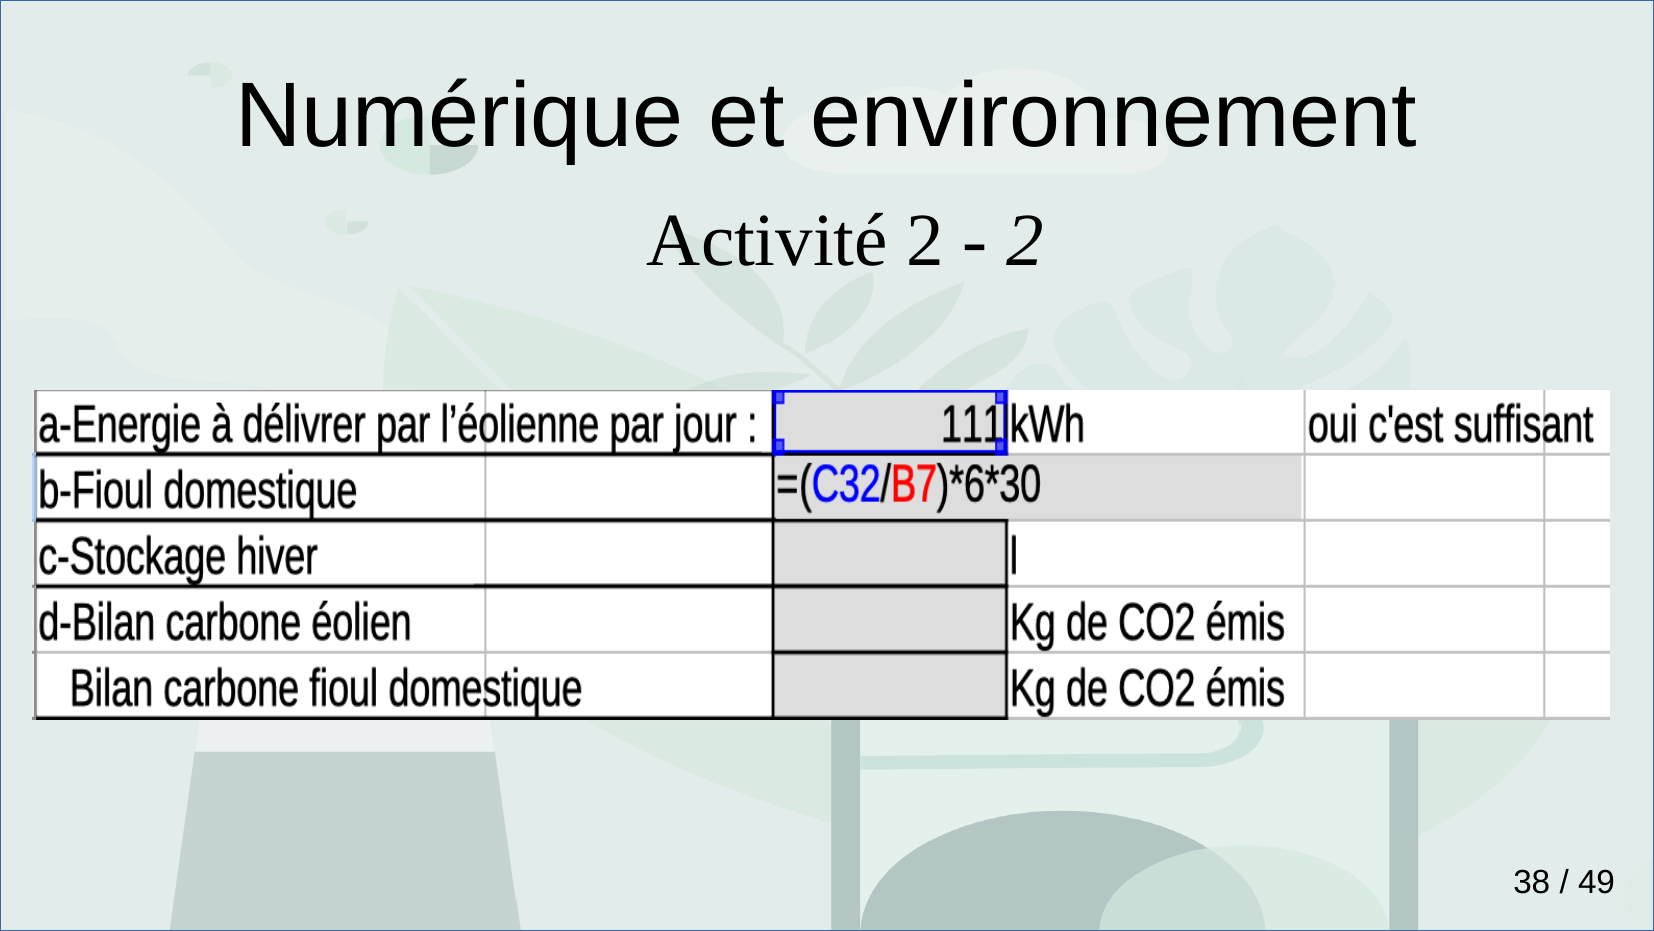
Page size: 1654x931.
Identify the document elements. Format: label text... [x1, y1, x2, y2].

picture [32, 390, 1610, 720]
text_box [0, 0, 1654, 931]
title Numérique et environnement [82, 37, 1571, 193]
text_box <number> / 49 [1341, 855, 1630, 926]
text_box Activité 2 - 2 [574, 191, 1117, 372]
